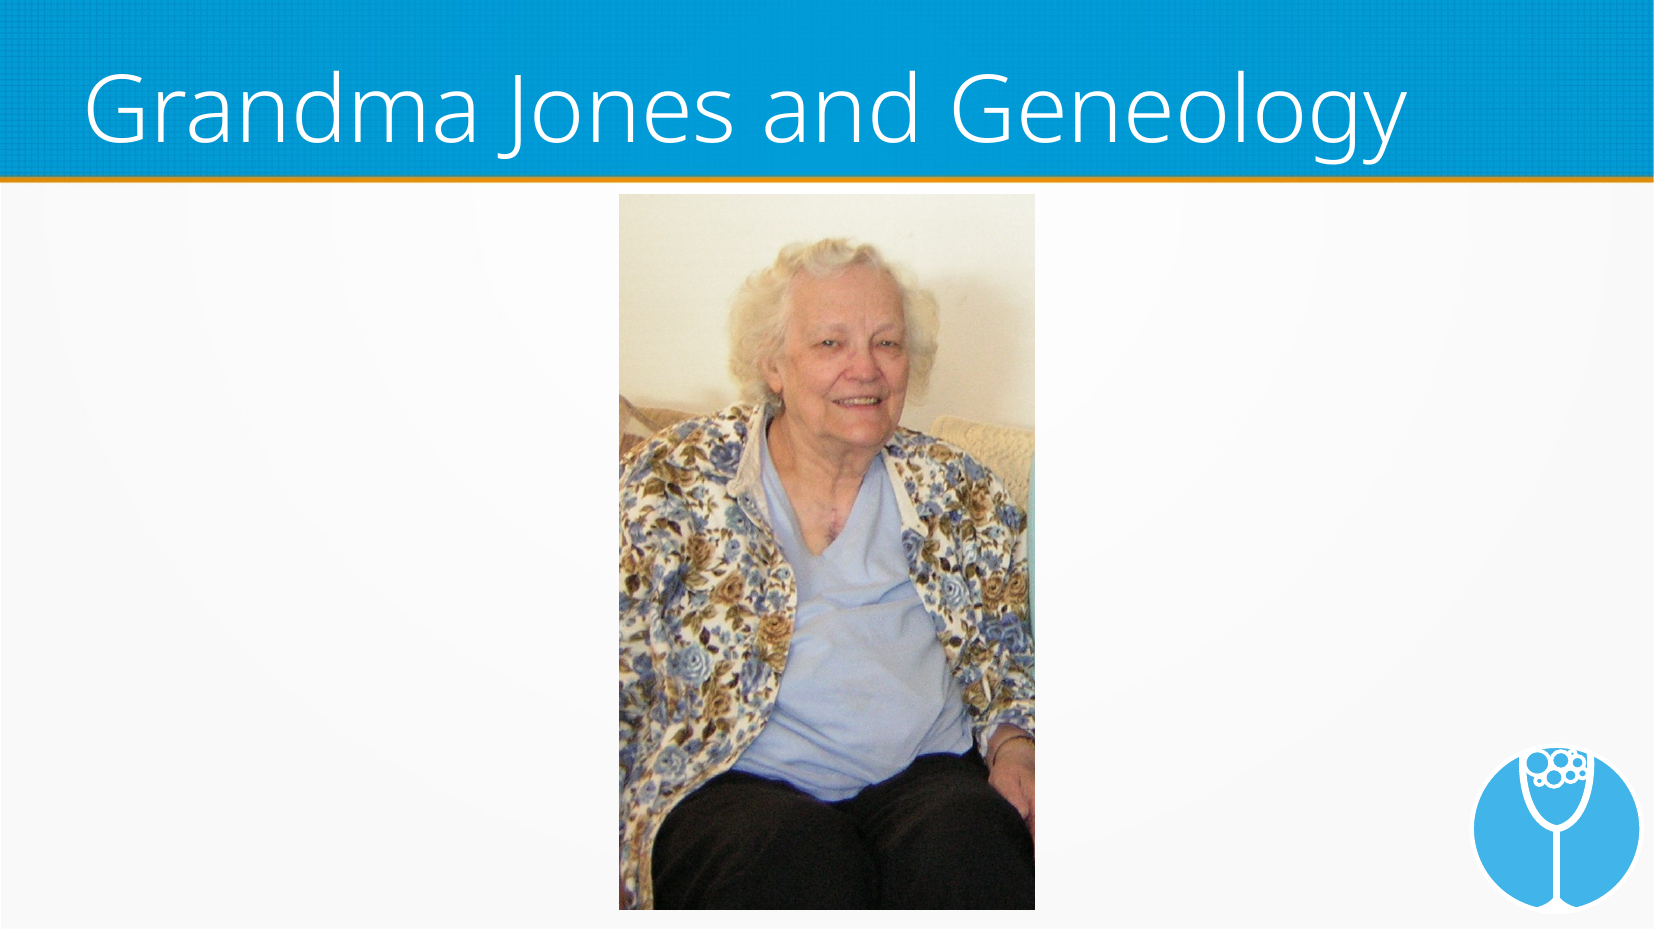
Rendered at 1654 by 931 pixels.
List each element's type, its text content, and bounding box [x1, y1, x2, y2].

picture [0, 175, 1654, 931]
title Grandma Jones and Geneology [82, 14, 1571, 171]
